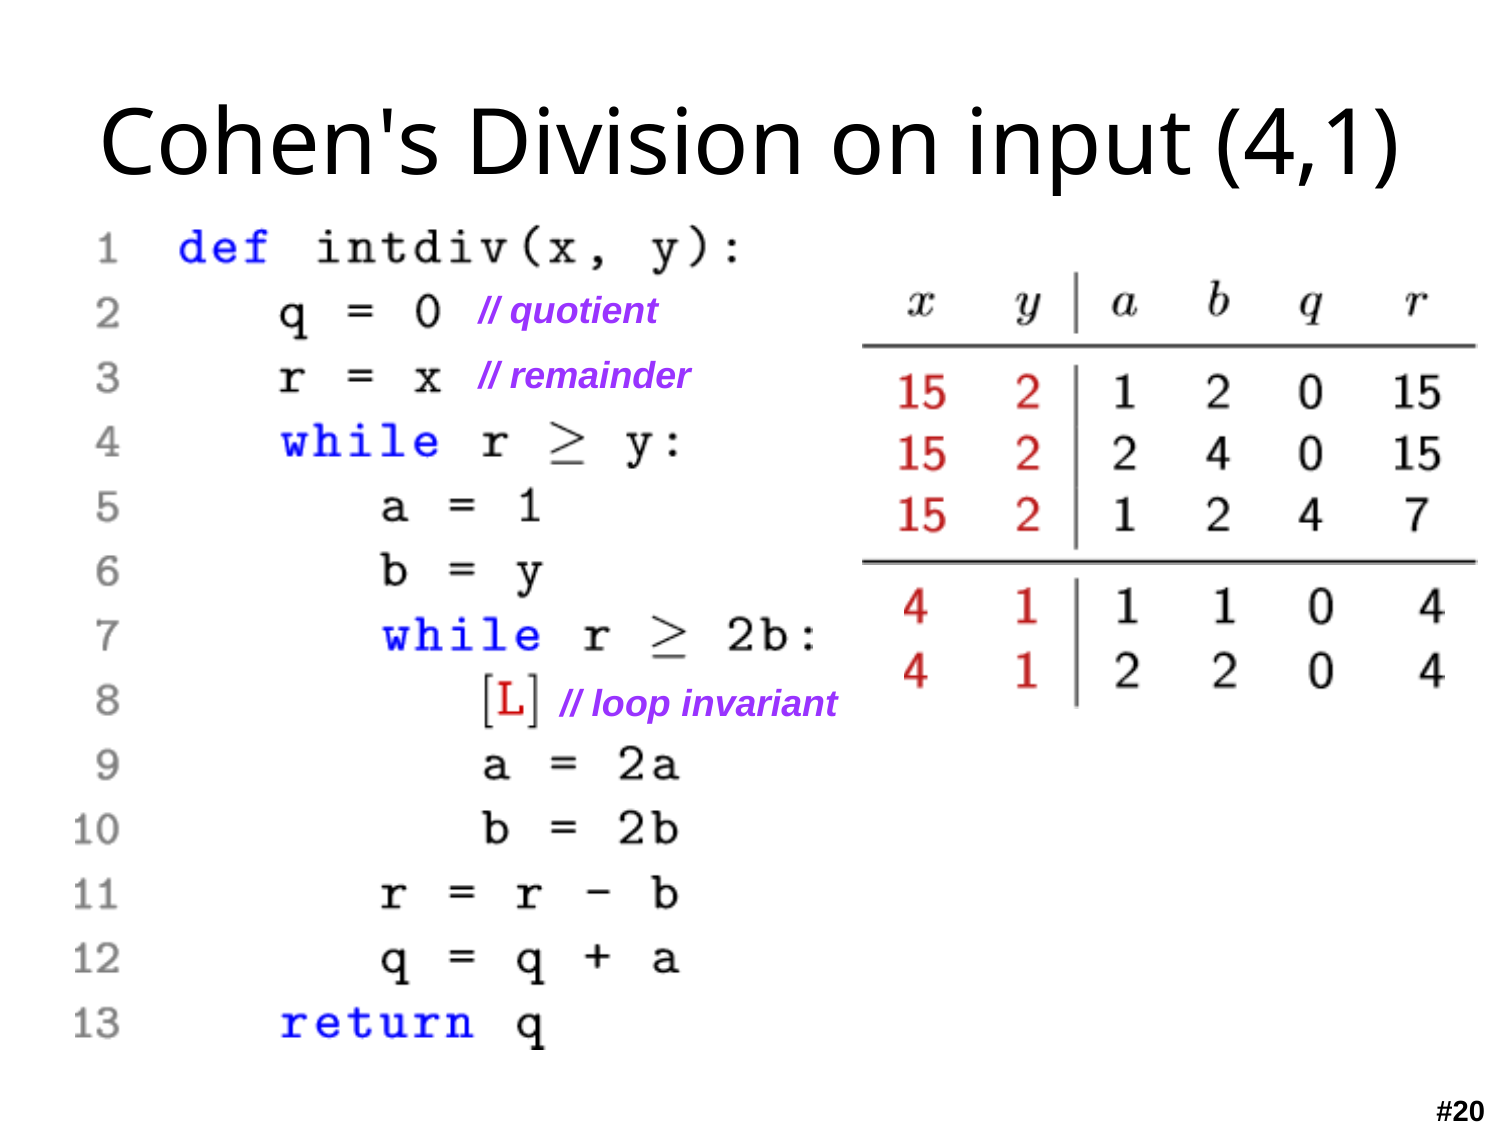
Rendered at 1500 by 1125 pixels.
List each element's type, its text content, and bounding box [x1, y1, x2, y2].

text_box // quotient [463, 282, 674, 341]
picture [904, 577, 1445, 709]
picture [862, 271, 1478, 565]
title Cohen's Division on input (4,1) [24, 45, 1476, 233]
picture [75, 224, 813, 1051]
text_box // loop invariant [545, 675, 853, 733]
text_box // remainder [463, 347, 707, 406]
